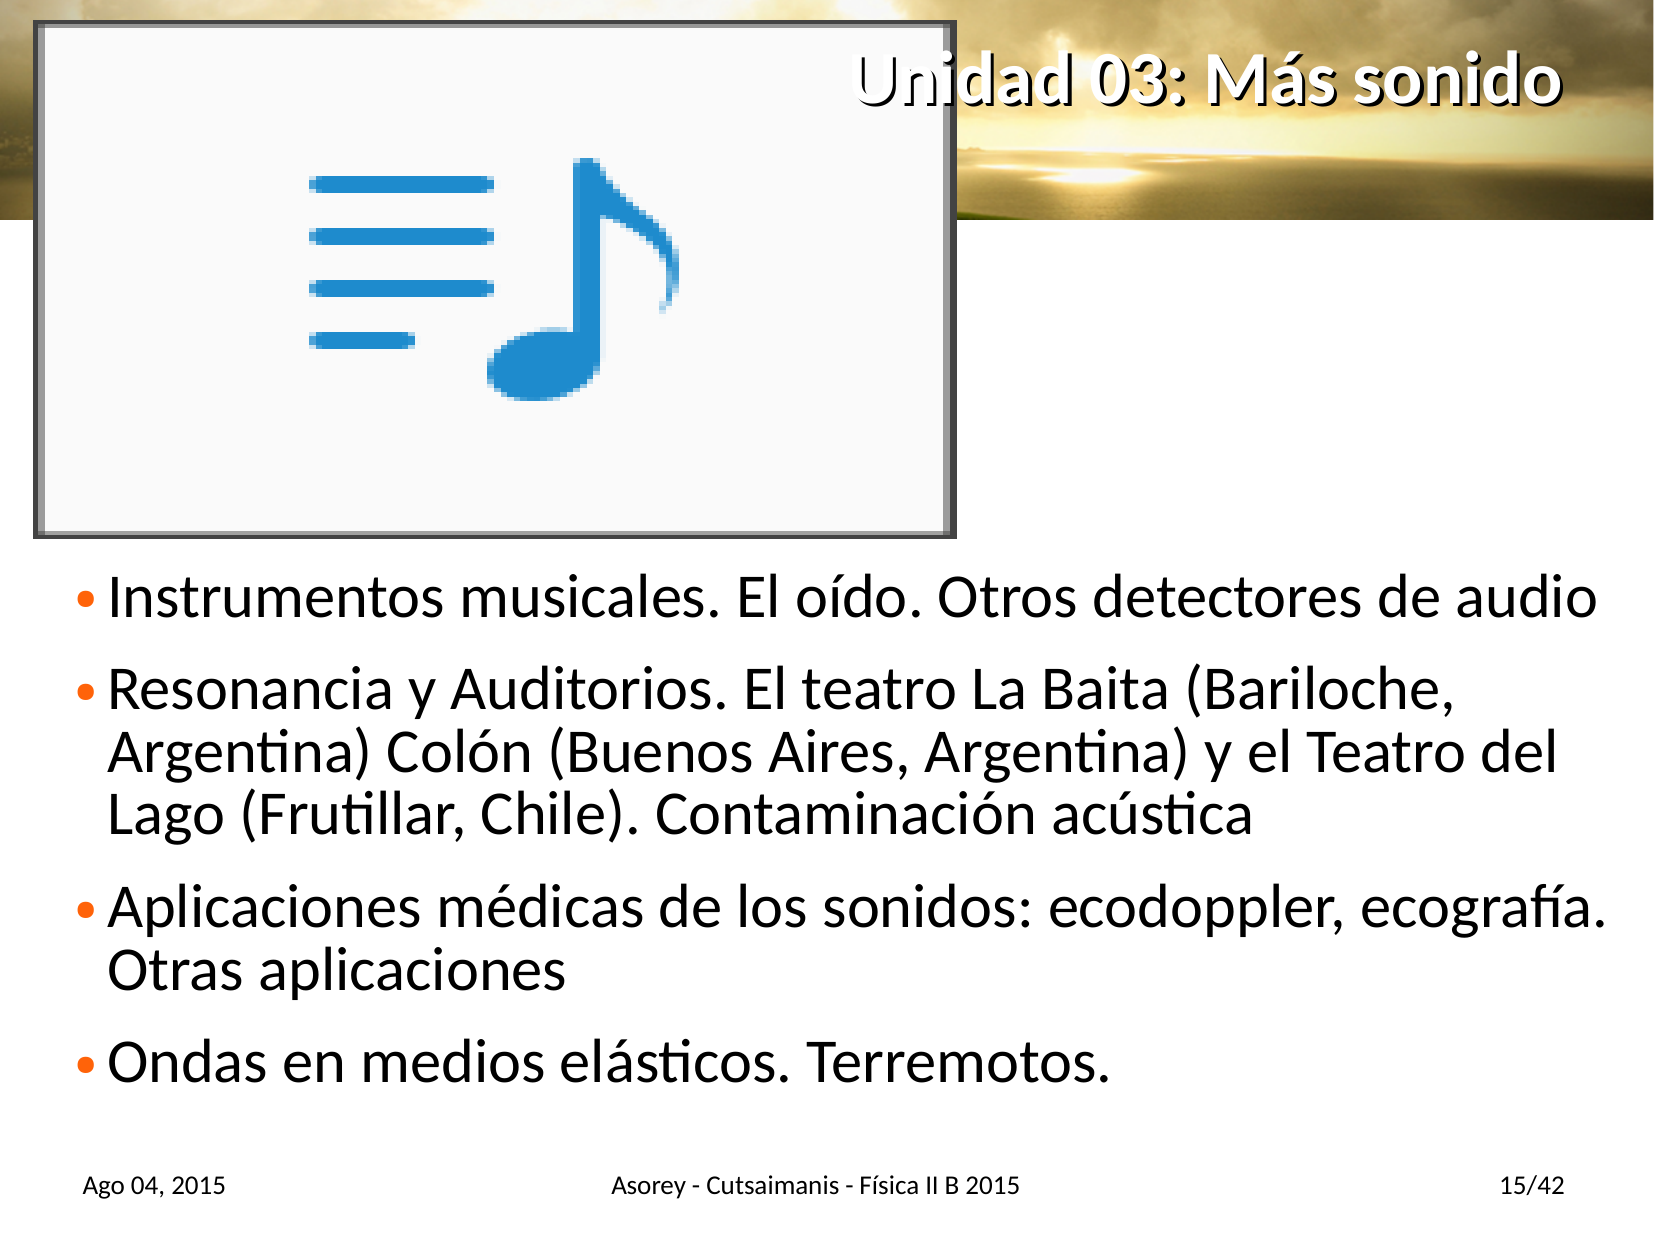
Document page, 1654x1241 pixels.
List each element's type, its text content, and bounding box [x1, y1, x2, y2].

text_box [31, 19, 958, 541]
title Unidad 03: Más sonido [75, 19, 1564, 151]
list Instrumentos musicales. El oído. Otros detectores de audio Resonancia y Auditorios. El teatro La Baita (Bariloche, Argentina) Colón (Buenos Aires, Argentina) y el Teatro del Lago (Frutillar, Chile). Contaminación acústica Aplicaciones médicas de los sonidos: ecodoppler, ecografía. Otras aplicaciones Ondas en medios elásticos. Terremotos. [45, 570, 1621, 1155]
picture [0, 0, 1654, 220]
